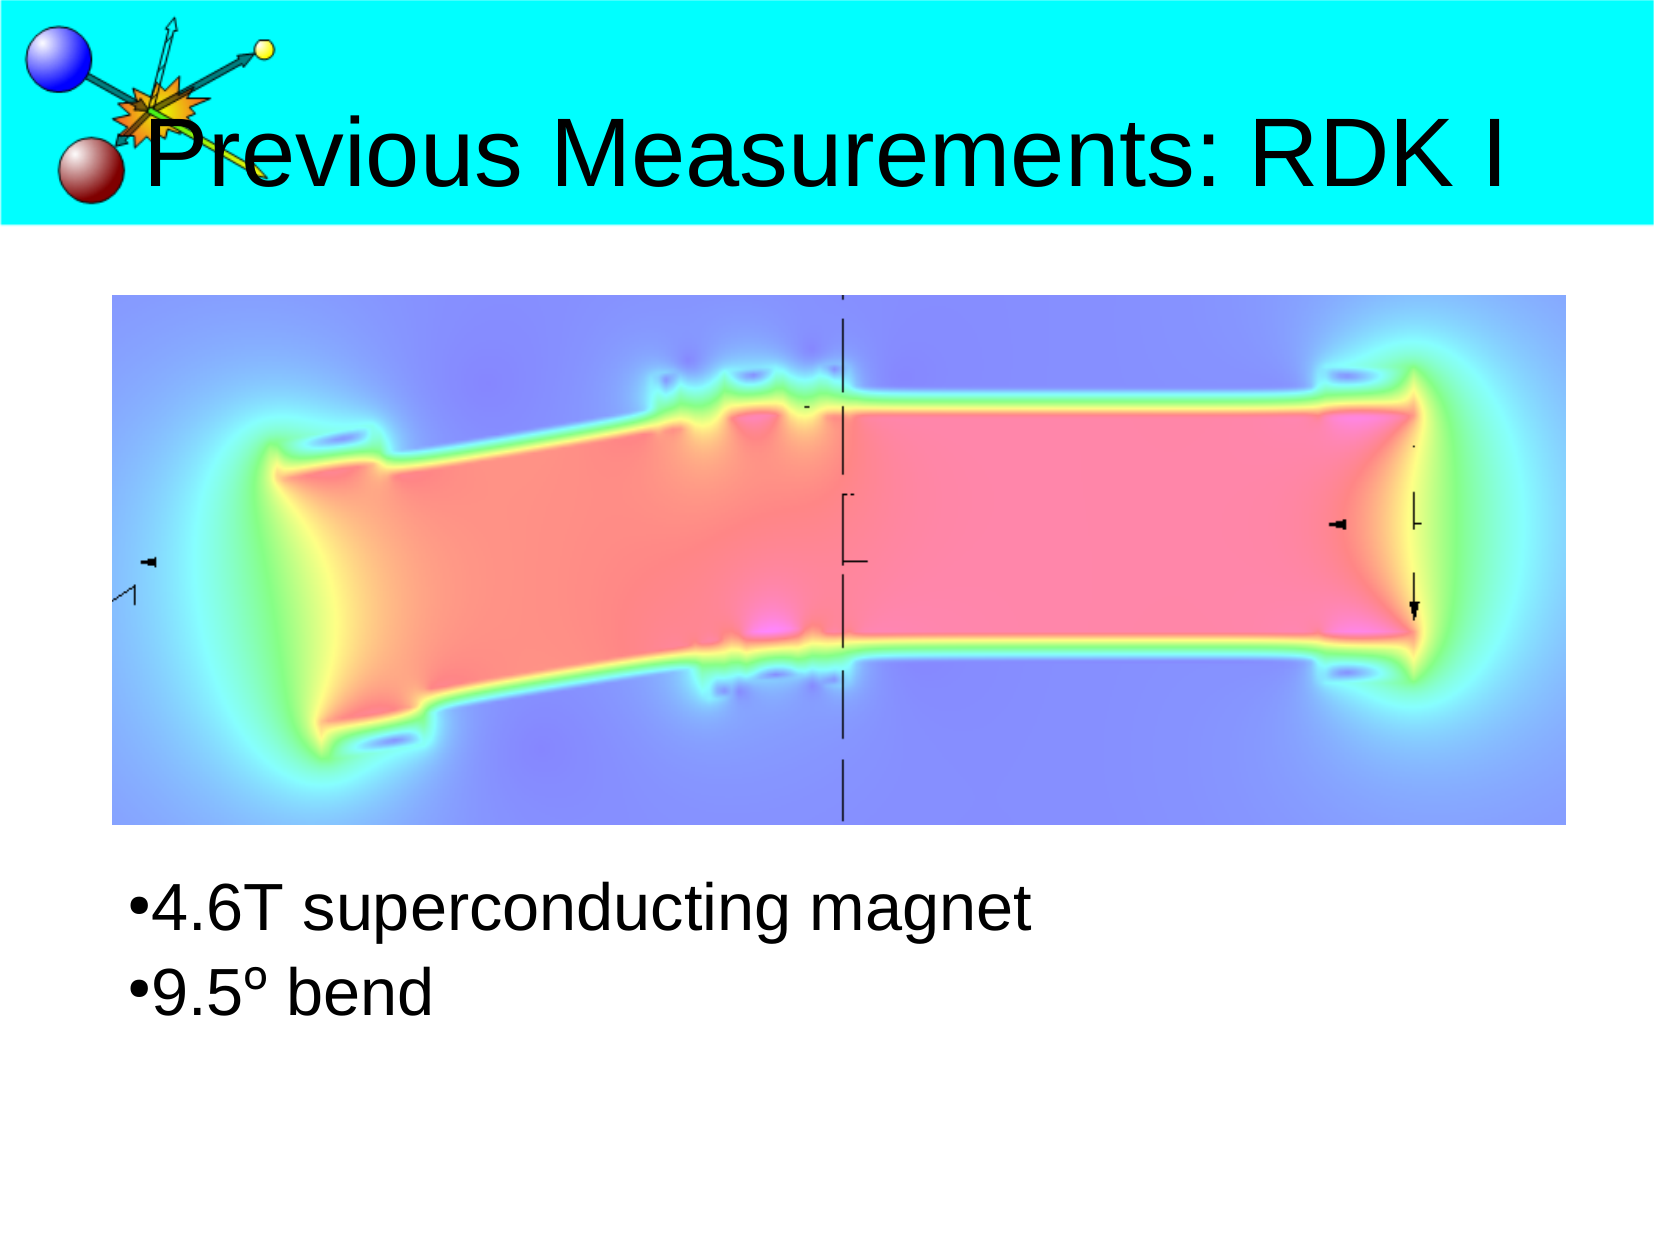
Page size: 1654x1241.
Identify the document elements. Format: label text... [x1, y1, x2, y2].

picture [0, 0, 1654, 1241]
text_box 4.6T superconducting magnet 9.5º bend [112, 862, 1048, 1041]
title Previous Measurements: RDK I [82, 49, 1571, 257]
